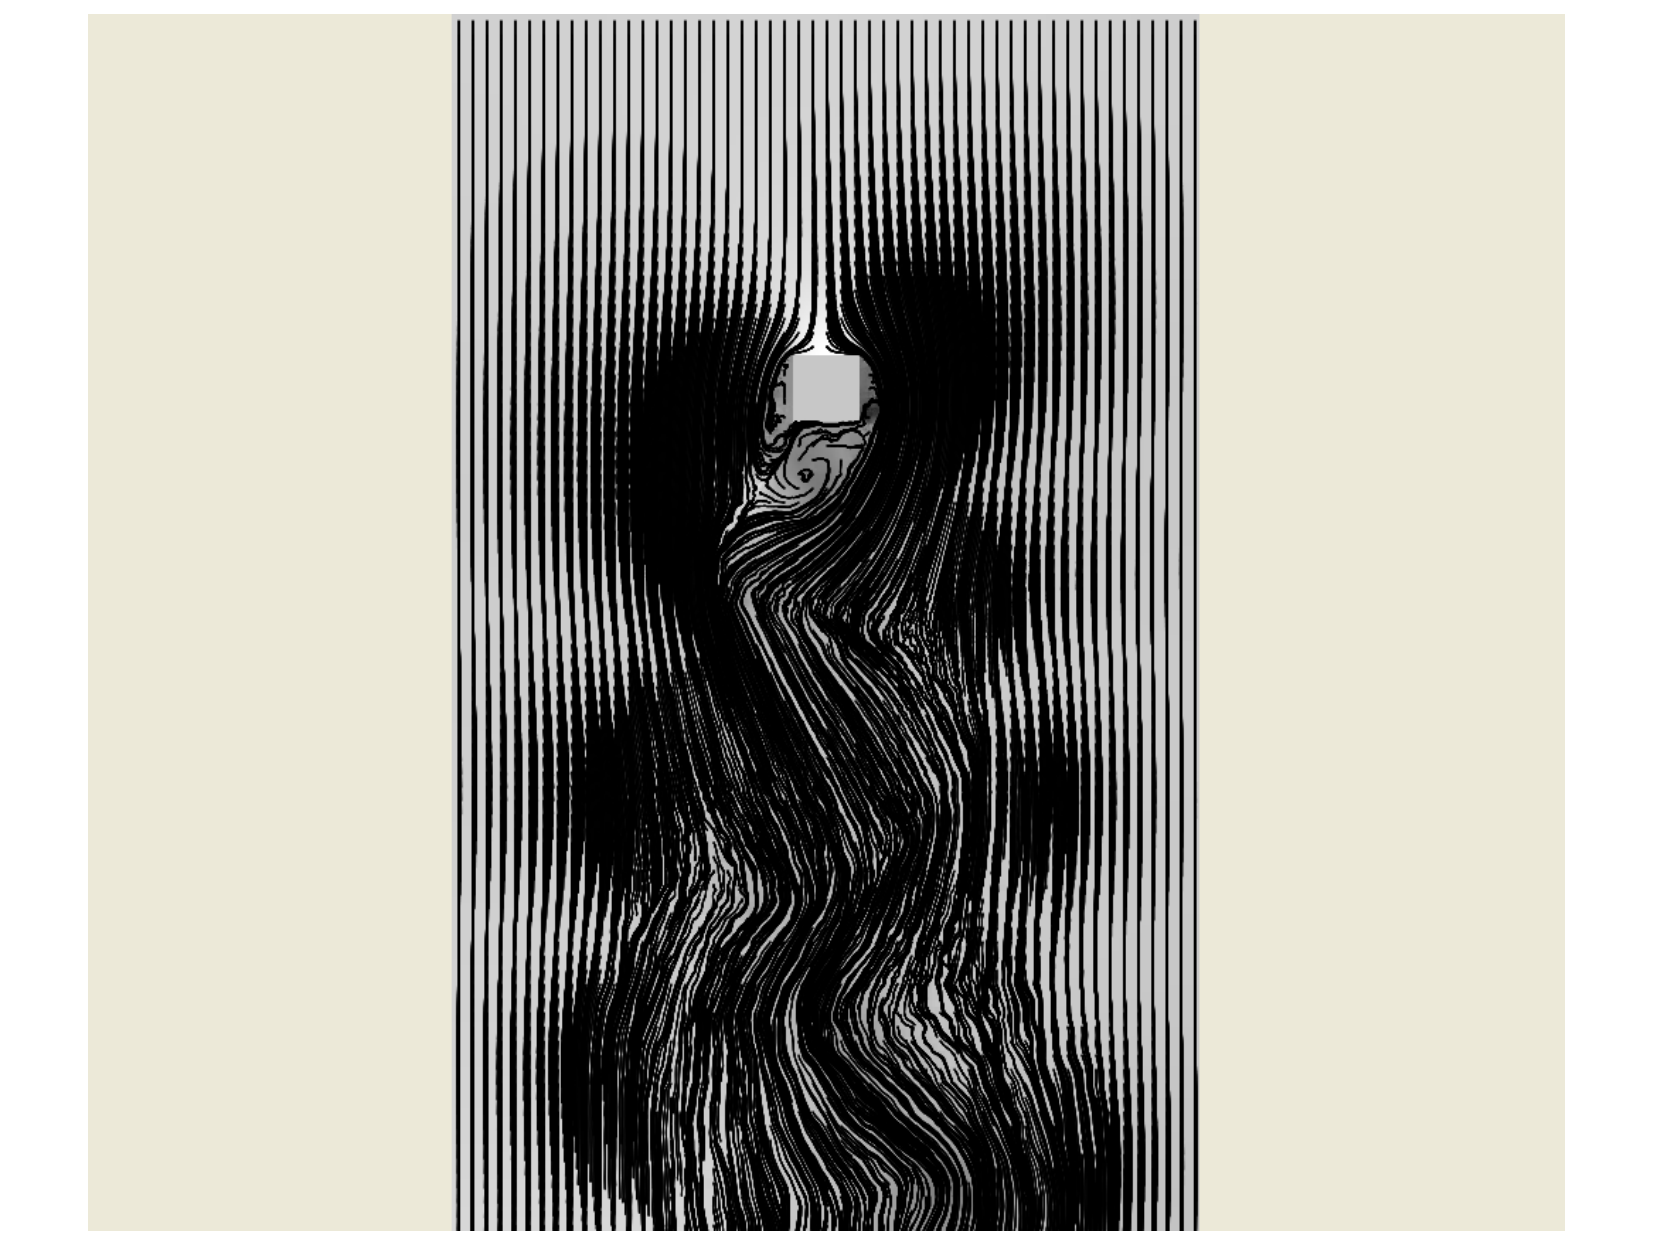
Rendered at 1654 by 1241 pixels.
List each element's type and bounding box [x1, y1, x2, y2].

picture [88, 14, 1565, 1231]
